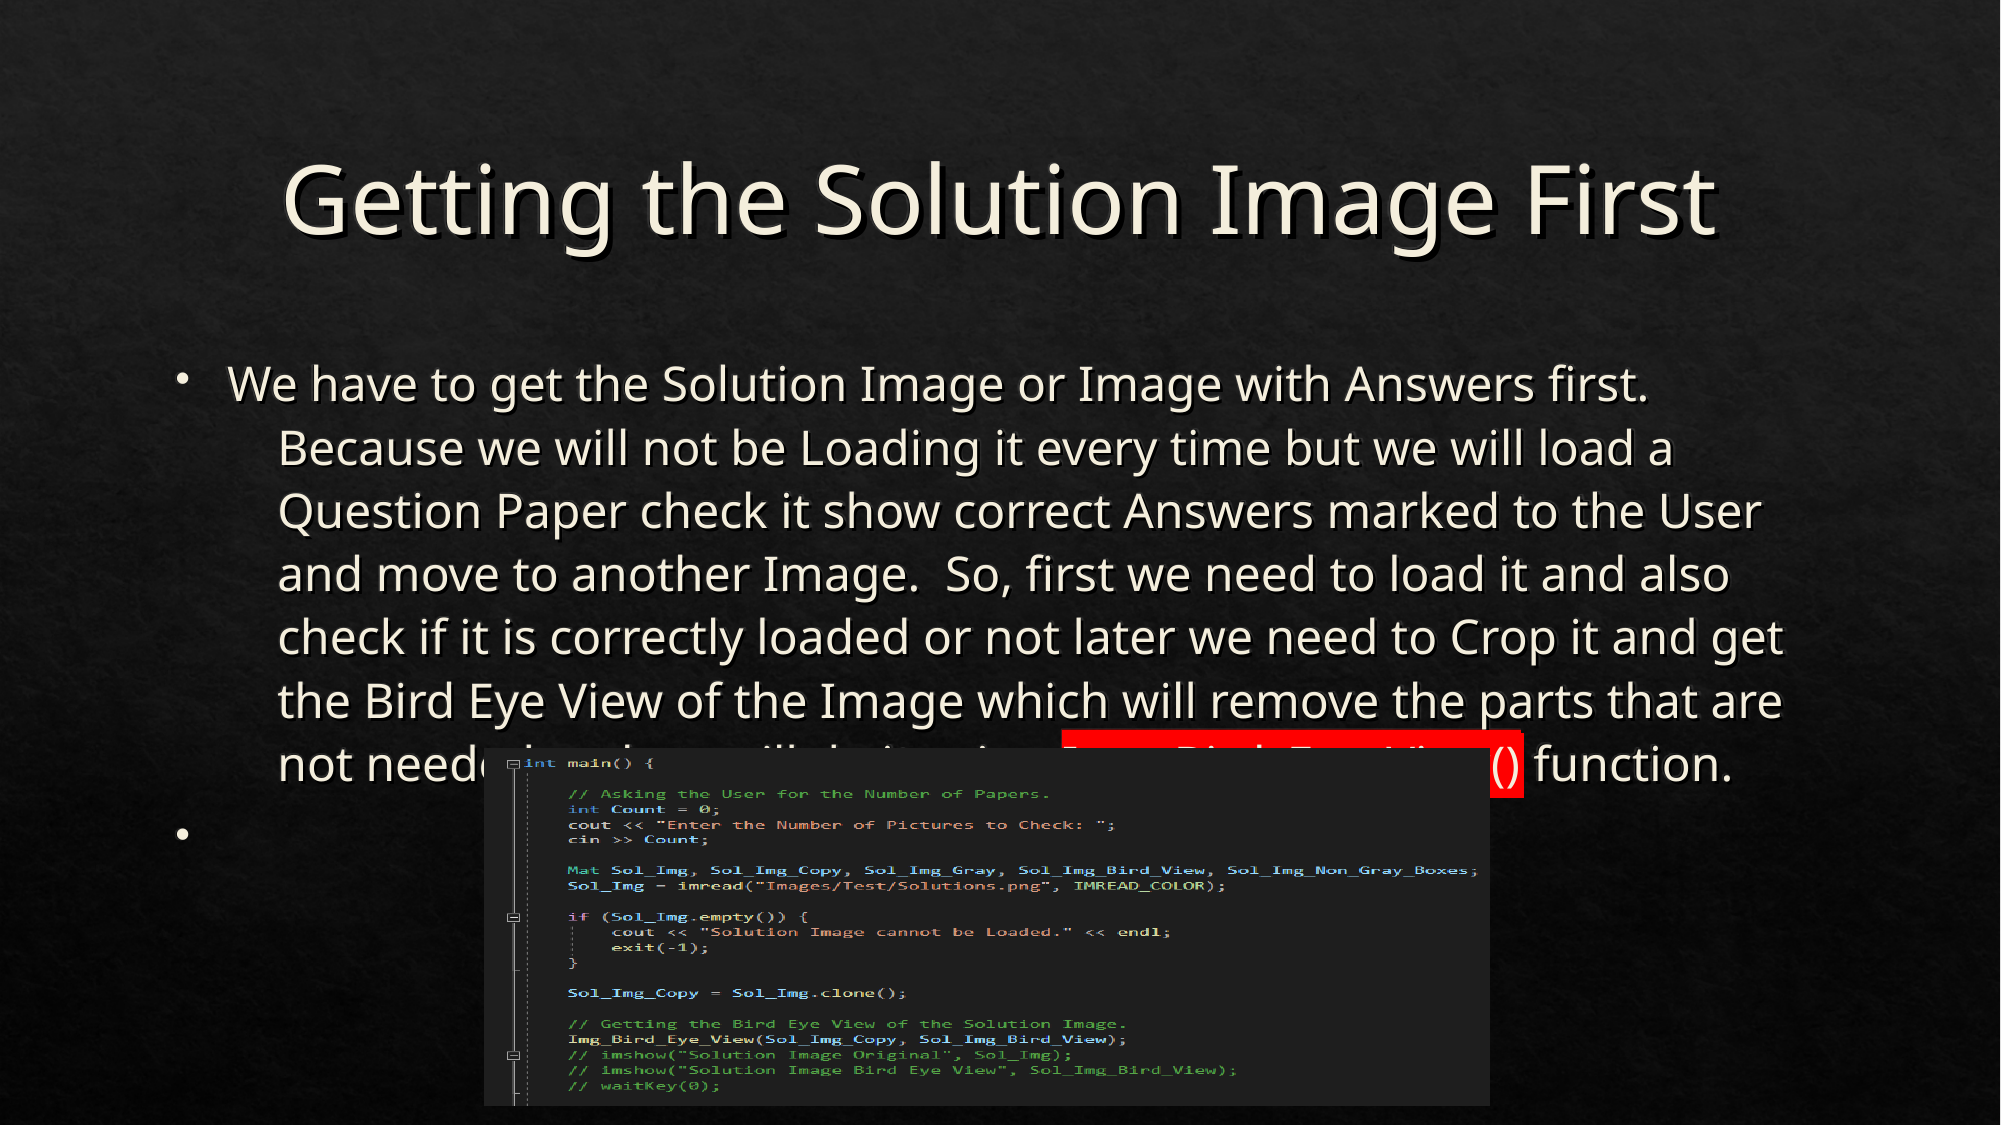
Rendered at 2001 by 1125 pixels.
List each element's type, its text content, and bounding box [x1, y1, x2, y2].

title Getting the Solution Image First [149, 99, 1849, 307]
list We have to get the Solution Image or Image with Answers first. Because we will not be Loading it every time but we will load a Question Paper check it show correct Answers marked to the User and move to another Image. So, first we need to load it and also check if it is correctly loaded or not later we need to Crop it and get the Bird Eye View of the Image which will remove the parts that are not needed and we will do it using Img_Bird_Eye_View() function. [149, 340, 1849, 951]
picture [484, 748, 1490, 1106]
